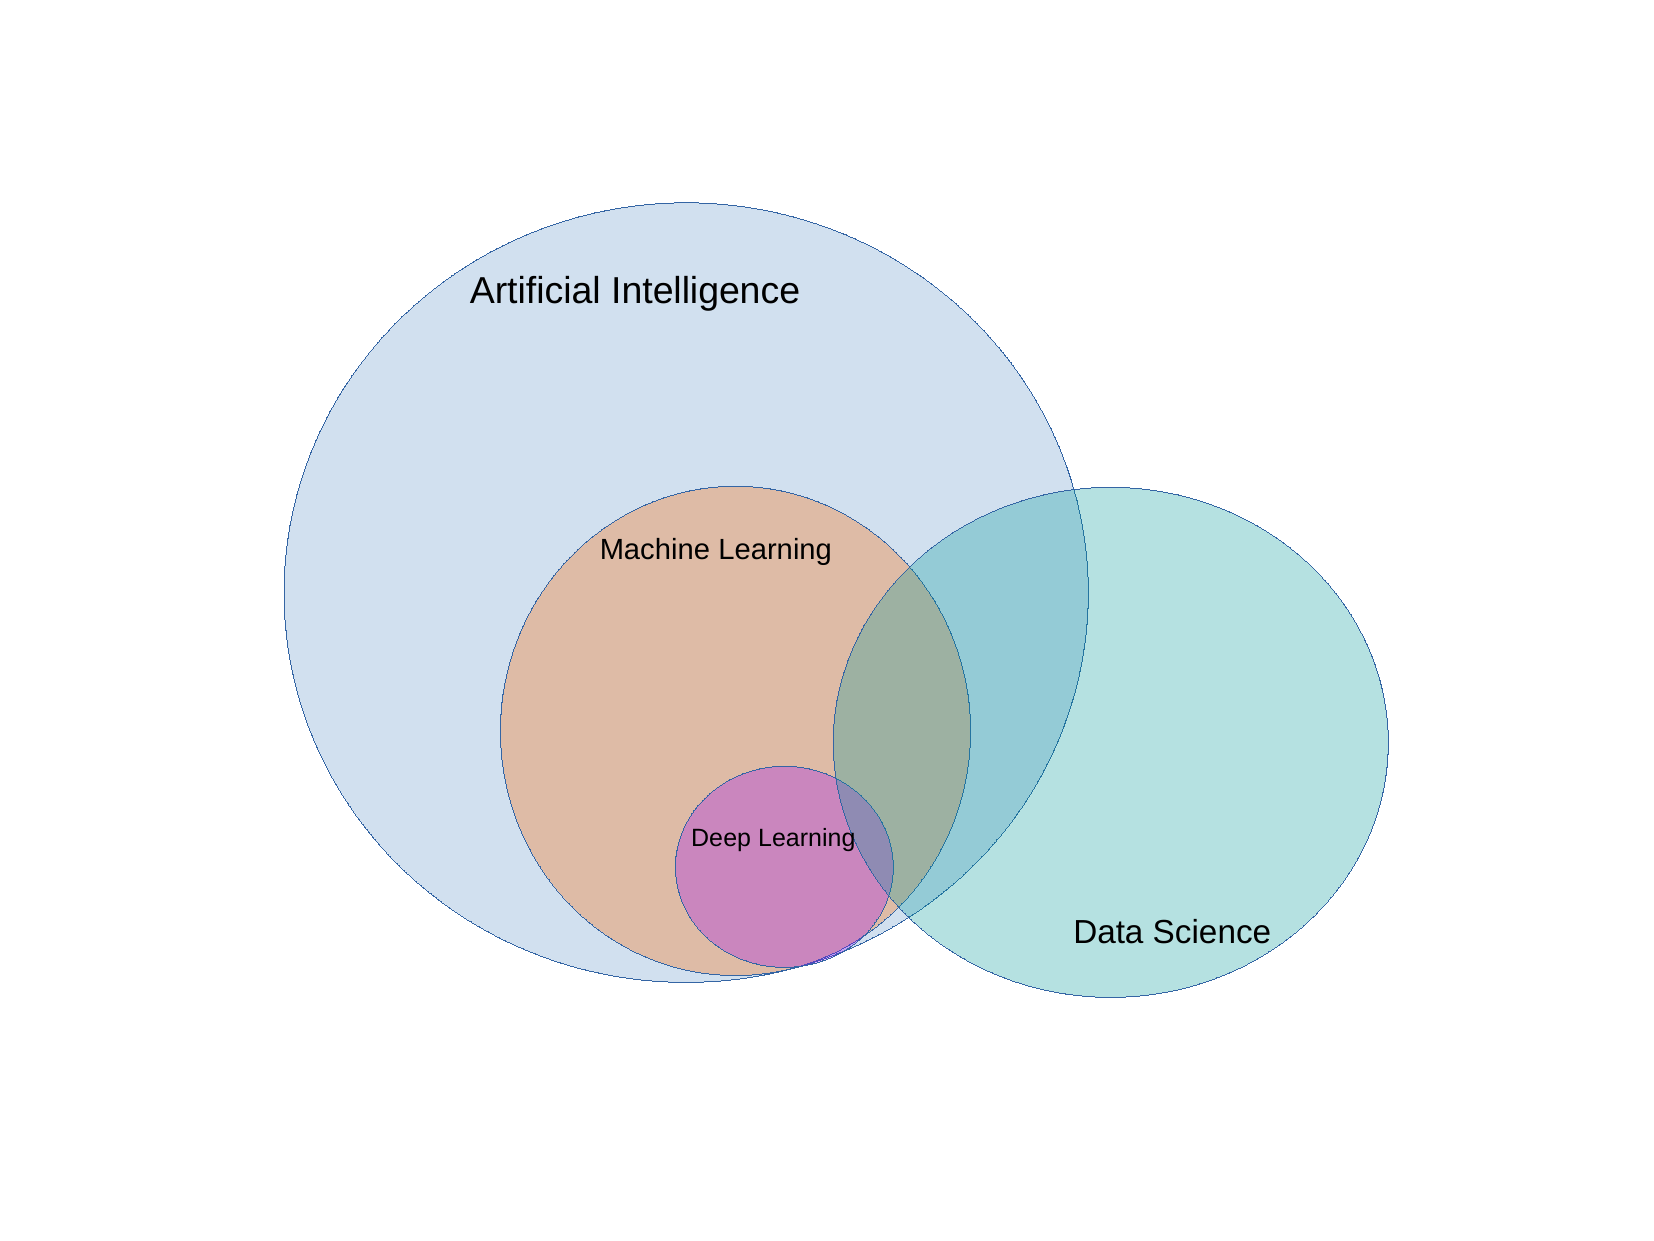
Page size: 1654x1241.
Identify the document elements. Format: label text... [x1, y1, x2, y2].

text_box [284, 202, 1389, 998]
text_box Data Science [1058, 905, 1287, 958]
text_box Machine Learning [585, 525, 848, 574]
text_box Artificial Intelligence [455, 262, 816, 320]
text_box Deep Learning [676, 816, 871, 860]
